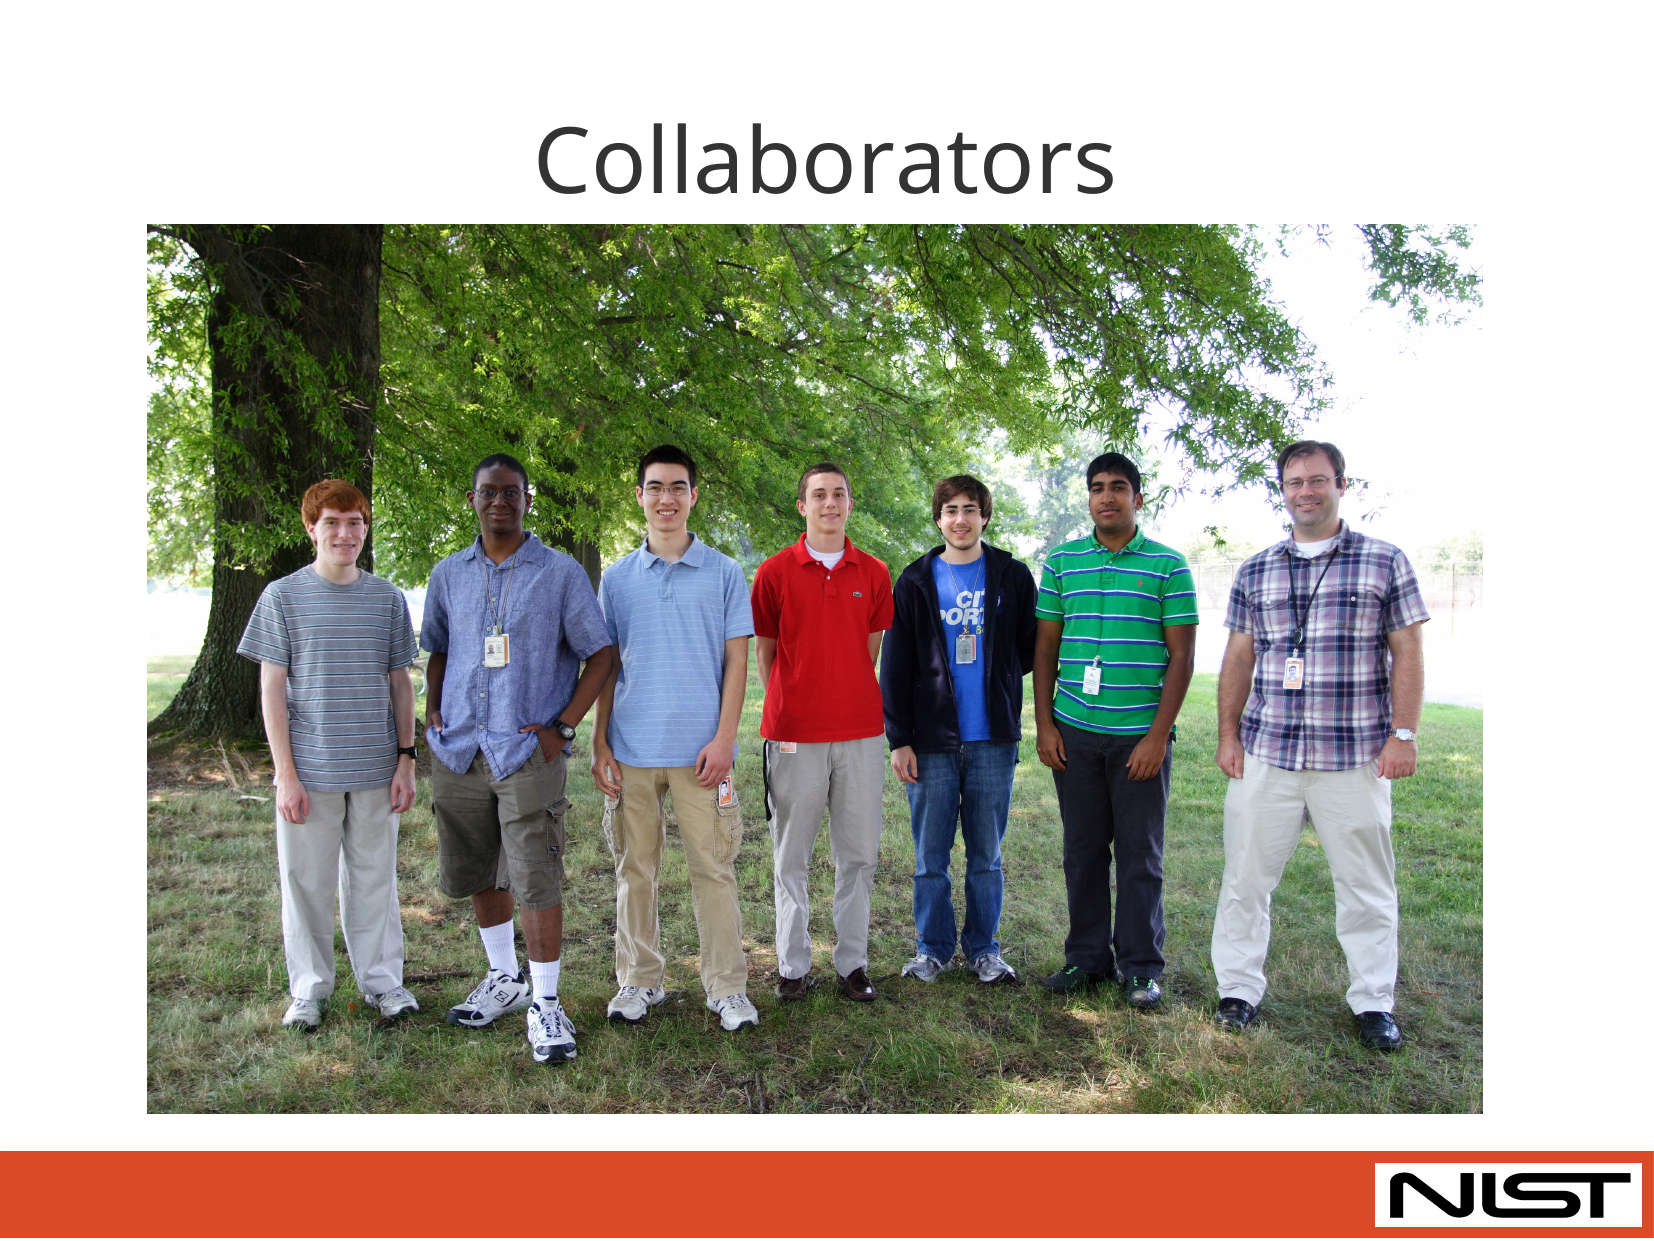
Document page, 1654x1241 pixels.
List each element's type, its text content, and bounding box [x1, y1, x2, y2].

picture [147, 224, 1483, 1114]
picture [0, 1151, 1654, 1238]
title Collaborators [56, 63, 1596, 266]
